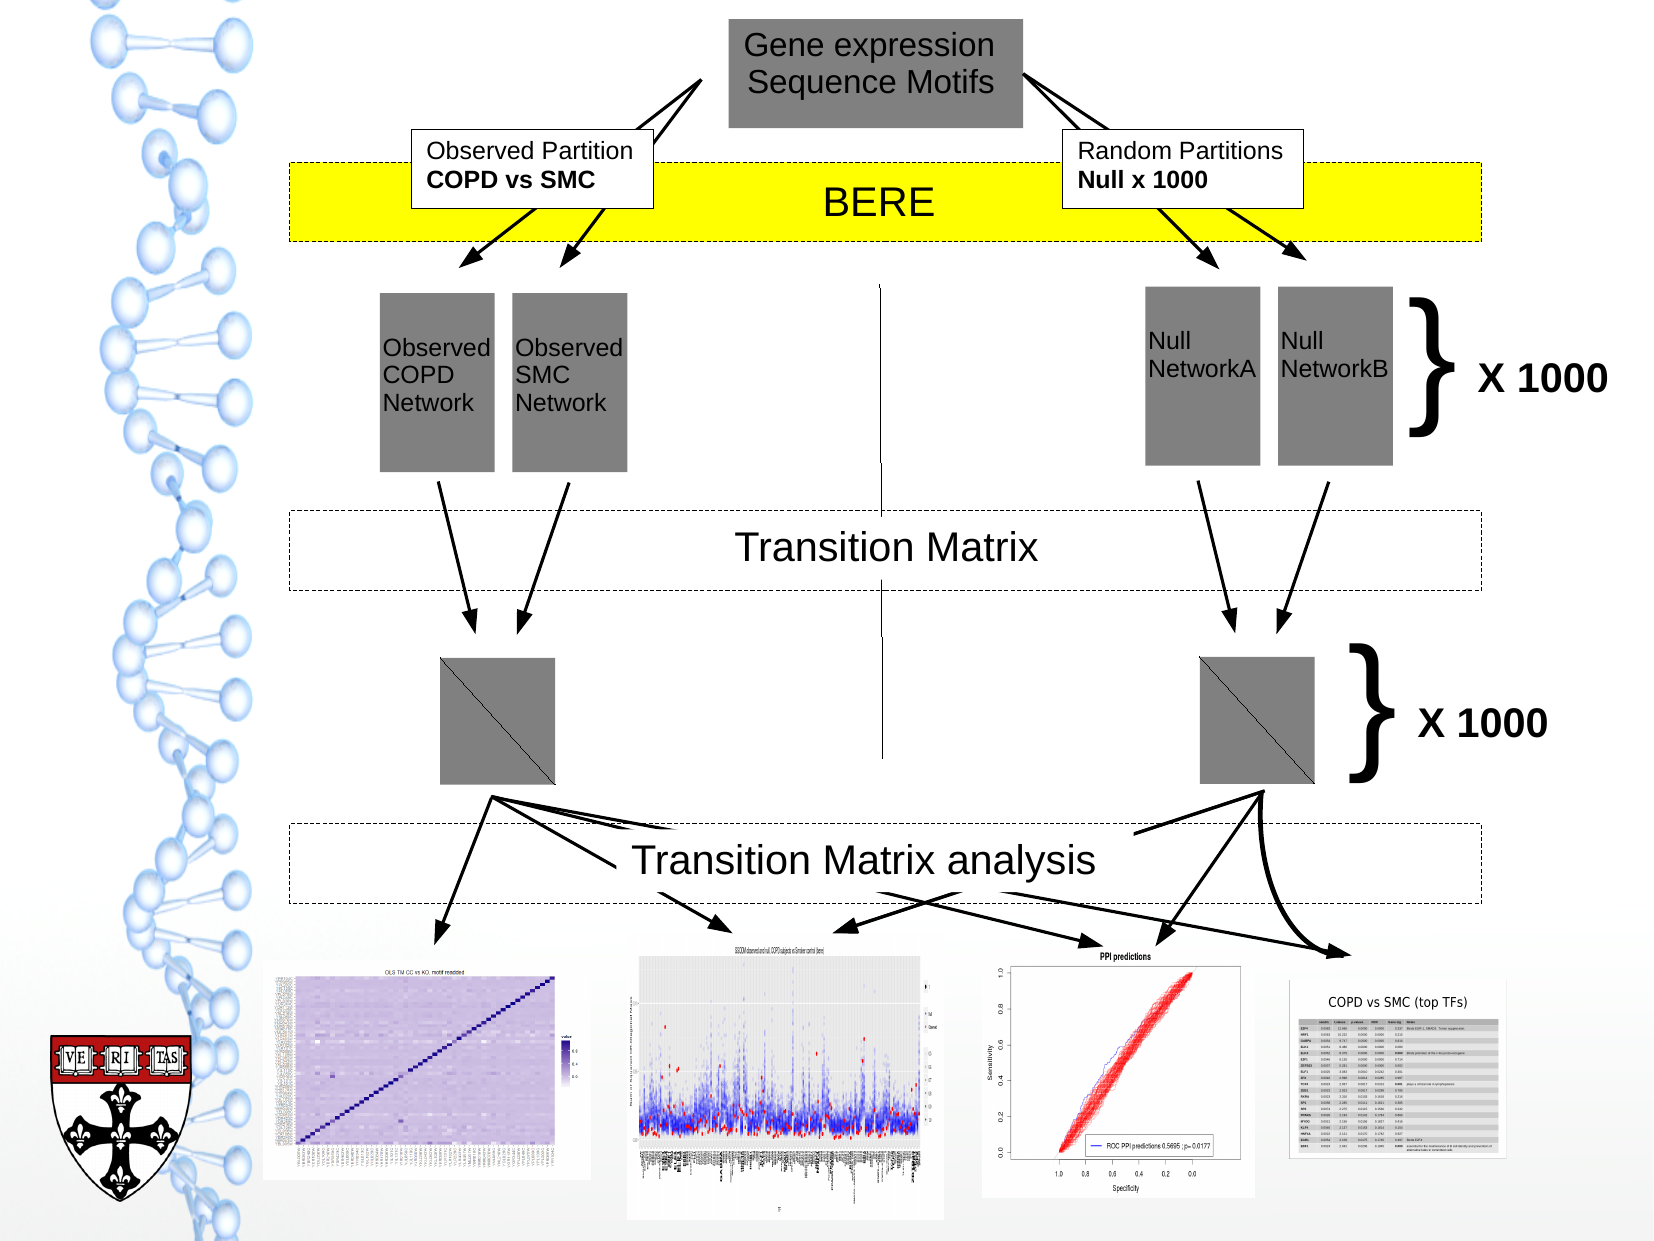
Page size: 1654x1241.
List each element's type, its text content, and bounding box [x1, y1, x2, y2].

text_box [1188, 823, 1482, 904]
text_box Null NetworkB [1265, 319, 1393, 430]
text_box X 1000 [1402, 692, 1564, 756]
text_box Transition Matrix [719, 516, 1068, 580]
text_box Observed SMC Network [500, 325, 658, 436]
text_box [1199, 656, 1315, 784]
text_box [497, 209, 601, 242]
text_box Transition Matrix analysis [616, 829, 1134, 893]
text_box [582, 162, 1188, 242]
text_box } [1332, 608, 1428, 839]
text_box [1145, 286, 1261, 319]
text_box [379, 436, 495, 473]
text_box [934, 893, 1058, 904]
text_box [512, 293, 628, 325]
text_box [440, 657, 556, 785]
text_box [1278, 286, 1393, 319]
text_box [289, 162, 530, 242]
text_box [453, 823, 675, 904]
text_box Observed Partition COPD vs SMC [411, 129, 654, 209]
text_box } [1393, 263, 1488, 494]
text_box X 1000 [1462, 347, 1624, 411]
text_box Gene expression Sequence Motifs [728, 19, 1024, 129]
text_box [512, 436, 628, 473]
text_box [543, 823, 616, 864]
text_box [1278, 430, 1393, 466]
text_box [1027, 823, 1238, 904]
text_box Random Partitions Null x 1000 [1062, 129, 1304, 209]
text_box [667, 893, 916, 904]
text_box [611, 823, 650, 829]
text_box [647, 823, 1158, 831]
picture [0, 0, 1654, 1241]
text_box [1233, 162, 1482, 242]
text_box [1163, 209, 1274, 242]
text_box Null NetworkA [1133, 319, 1265, 430]
text_box [289, 823, 479, 904]
text_box [379, 293, 495, 325]
text_box [897, 893, 946, 900]
text_box Observed COPD Network [367, 325, 500, 436]
text_box BERE [807, 171, 962, 235]
text_box [1145, 430, 1261, 466]
